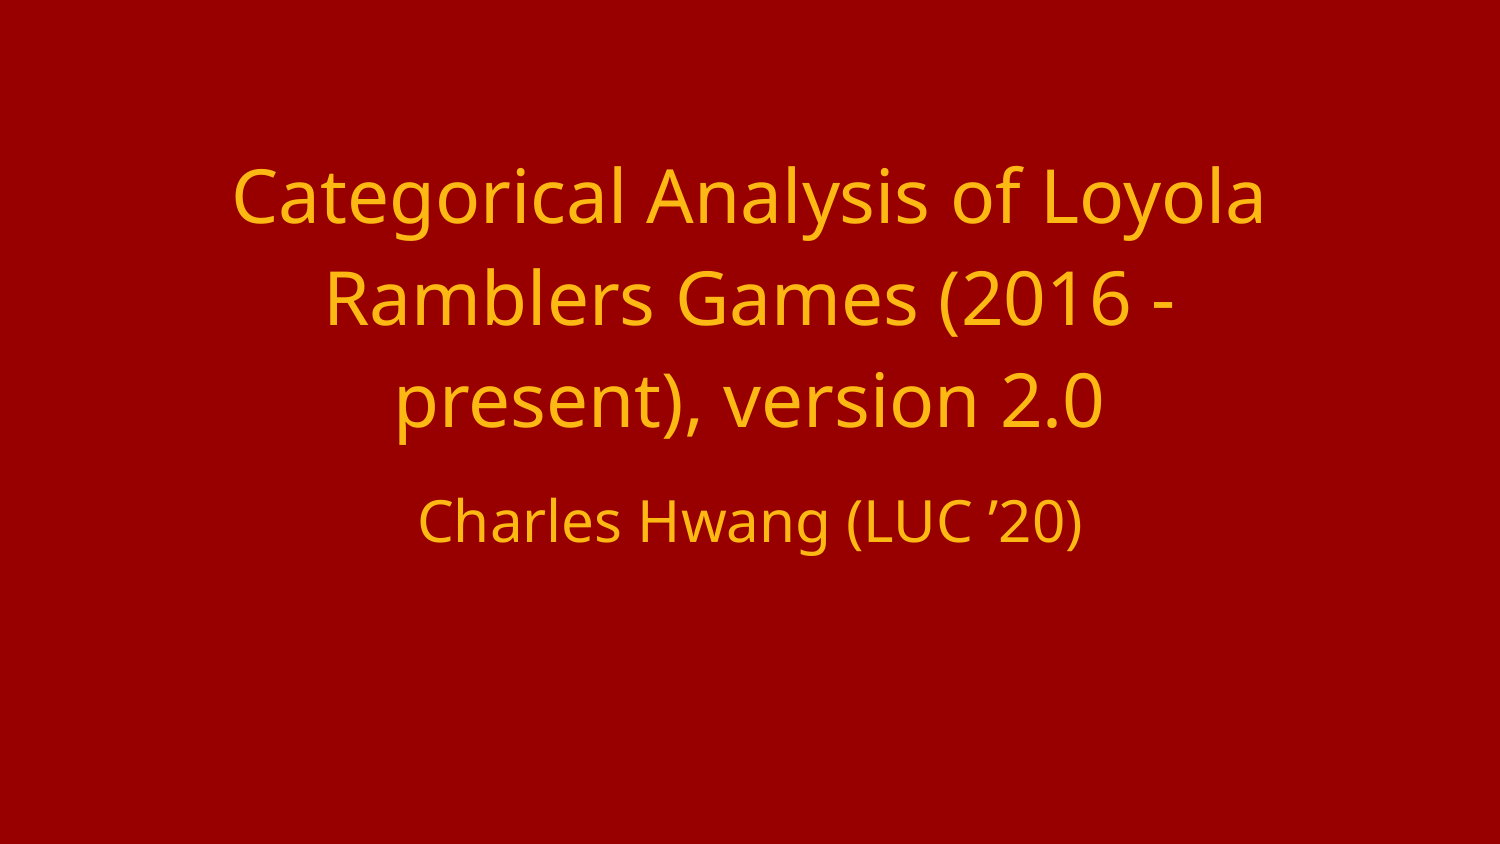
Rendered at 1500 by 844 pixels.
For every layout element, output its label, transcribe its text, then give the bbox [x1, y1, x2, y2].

subtitle Charles Hwang (LUC ’20) [51, 464, 1449, 595]
title Categorical Analysis of Loyola Ramblers Games (2016 - present), version 2.0 [150, 128, 1350, 464]
